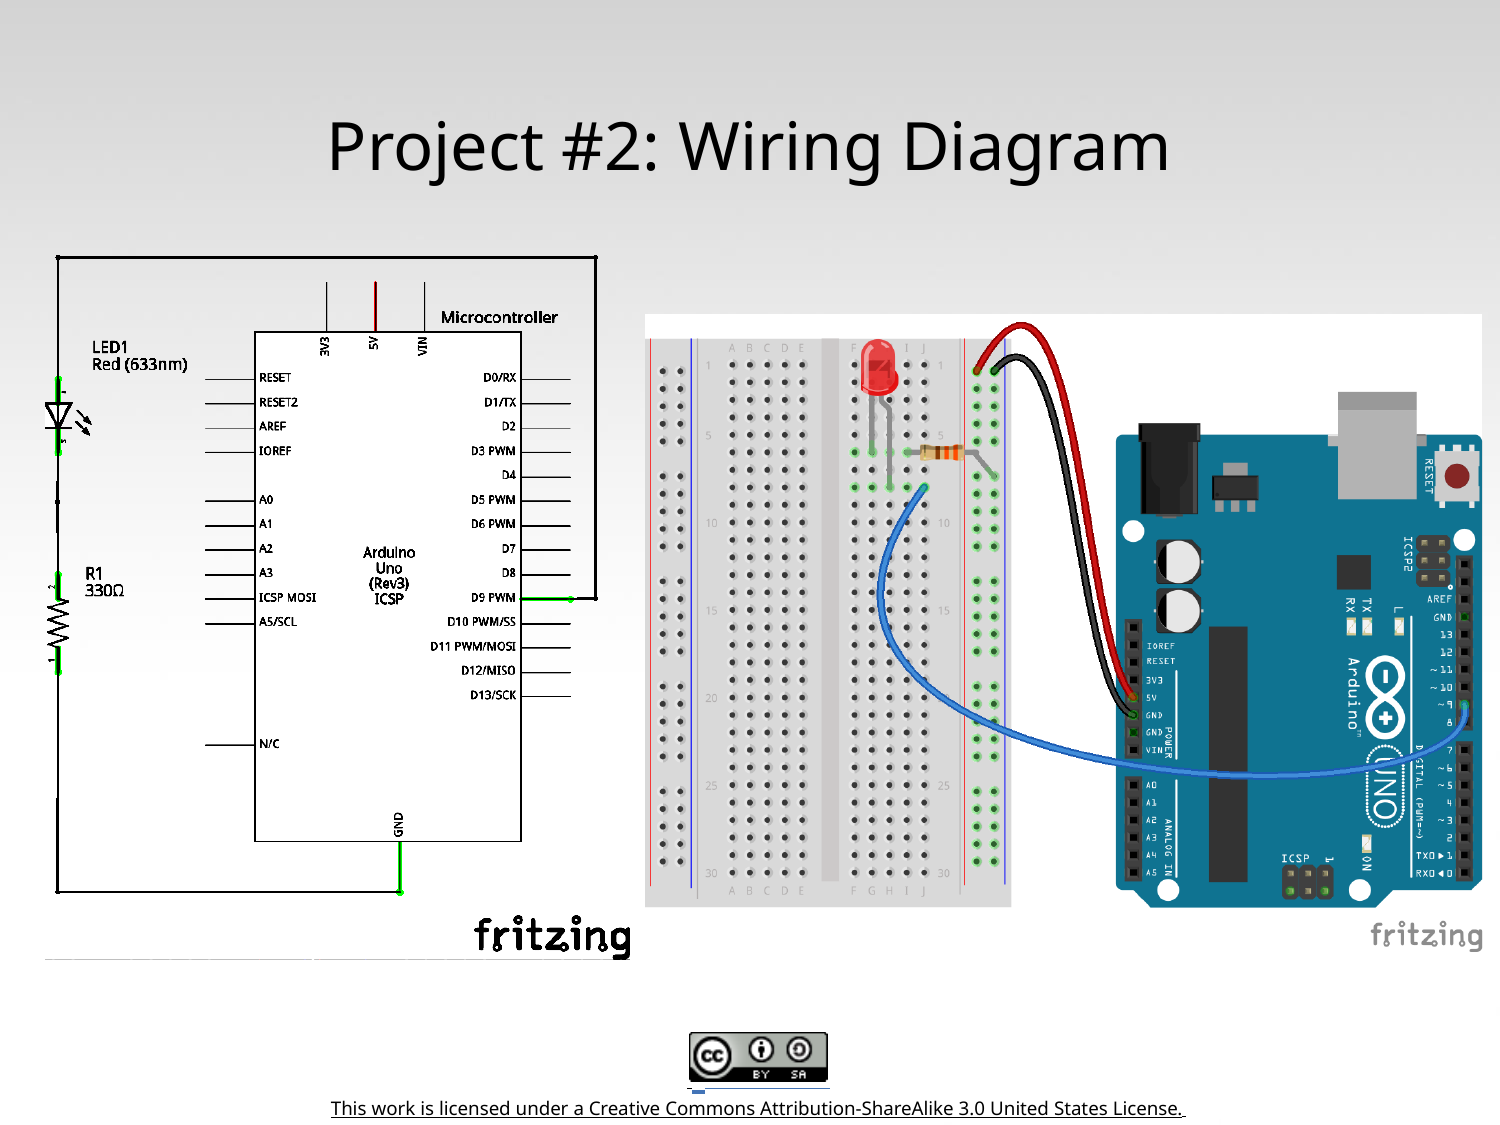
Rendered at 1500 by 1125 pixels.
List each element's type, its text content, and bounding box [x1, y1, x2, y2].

title Project #2: Wiring Diagram [112, 50, 1388, 238]
picture [0, 0, 1500, 1125]
